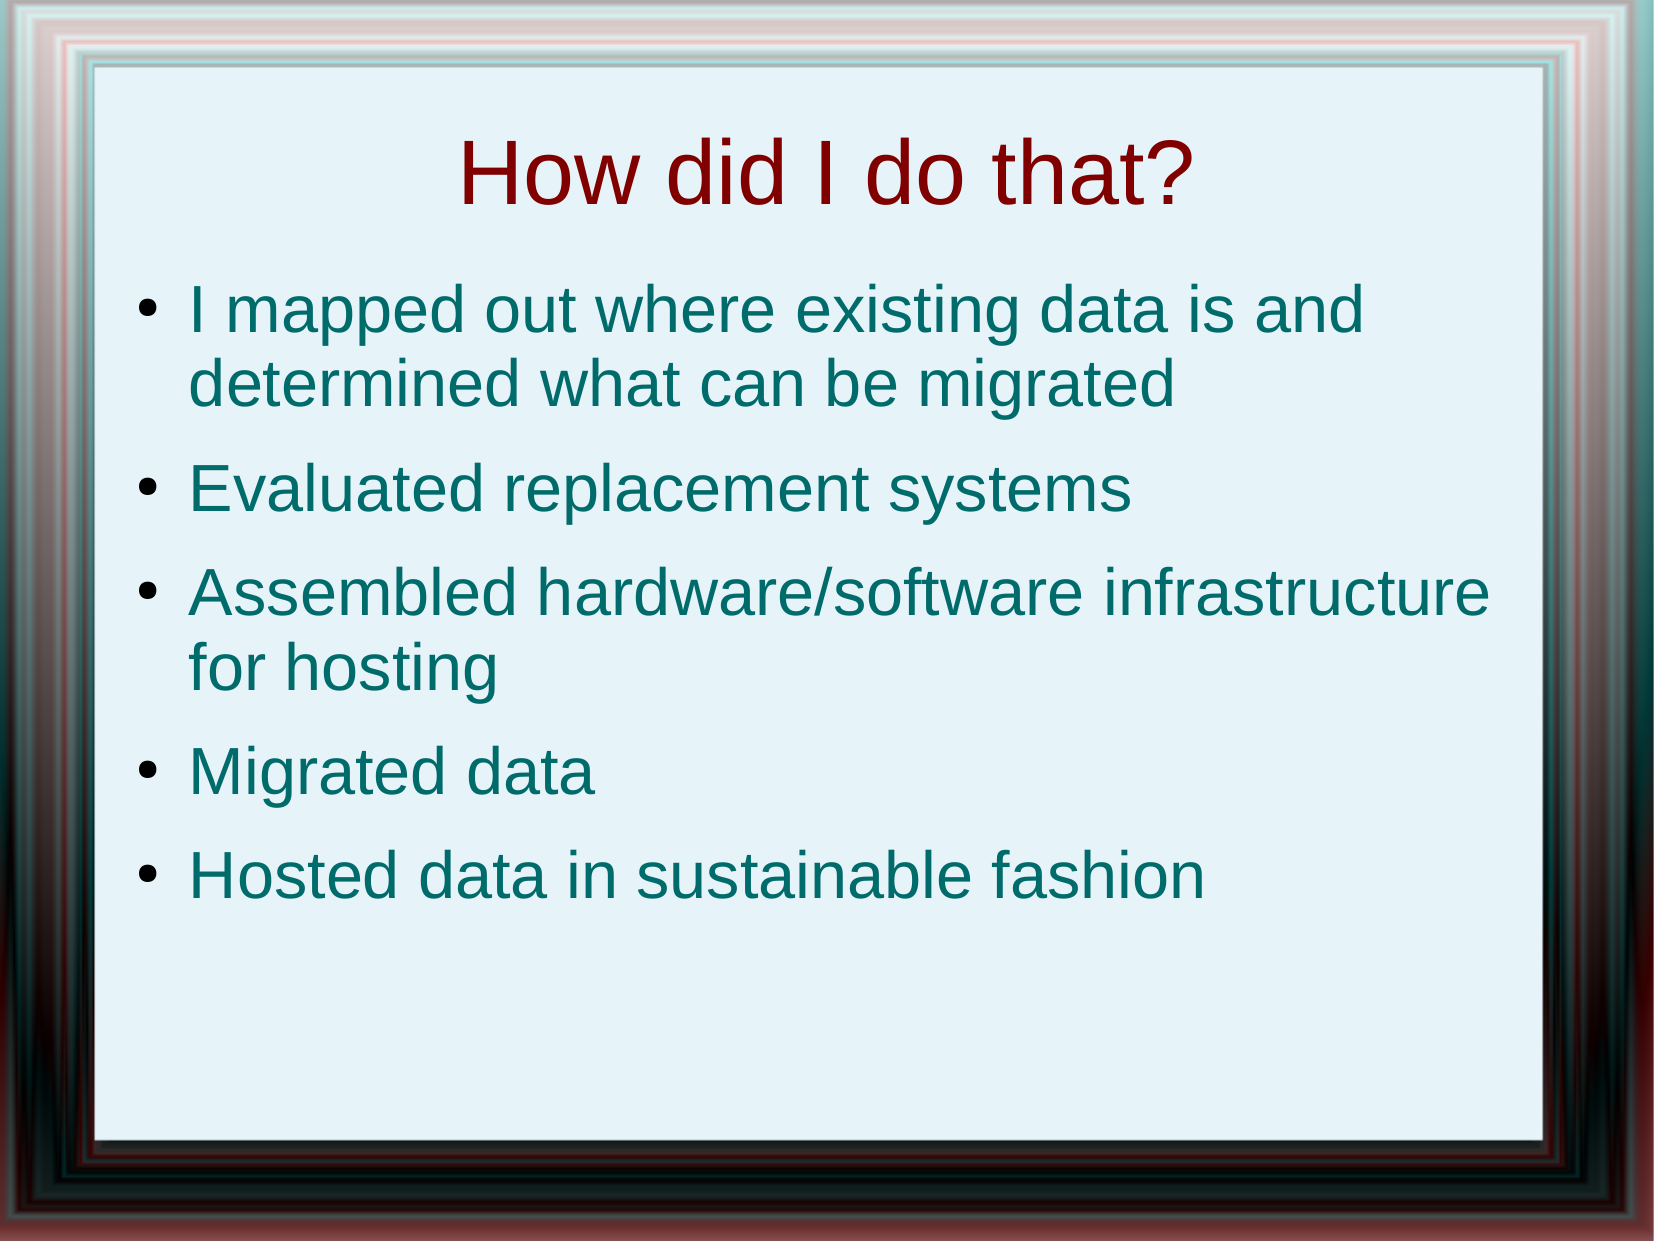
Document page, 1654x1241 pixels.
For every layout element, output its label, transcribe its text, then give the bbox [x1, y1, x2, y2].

list I mapped out where existing data is and determined what can be migrated Evaluated replacement systems Assembled hardware/software infrastructure for hosting Migrated data Hosted data in sustainable fashion [118, 271, 1506, 1076]
picture [0, 0, 1654, 1241]
title How did I do that? [118, 95, 1536, 250]
